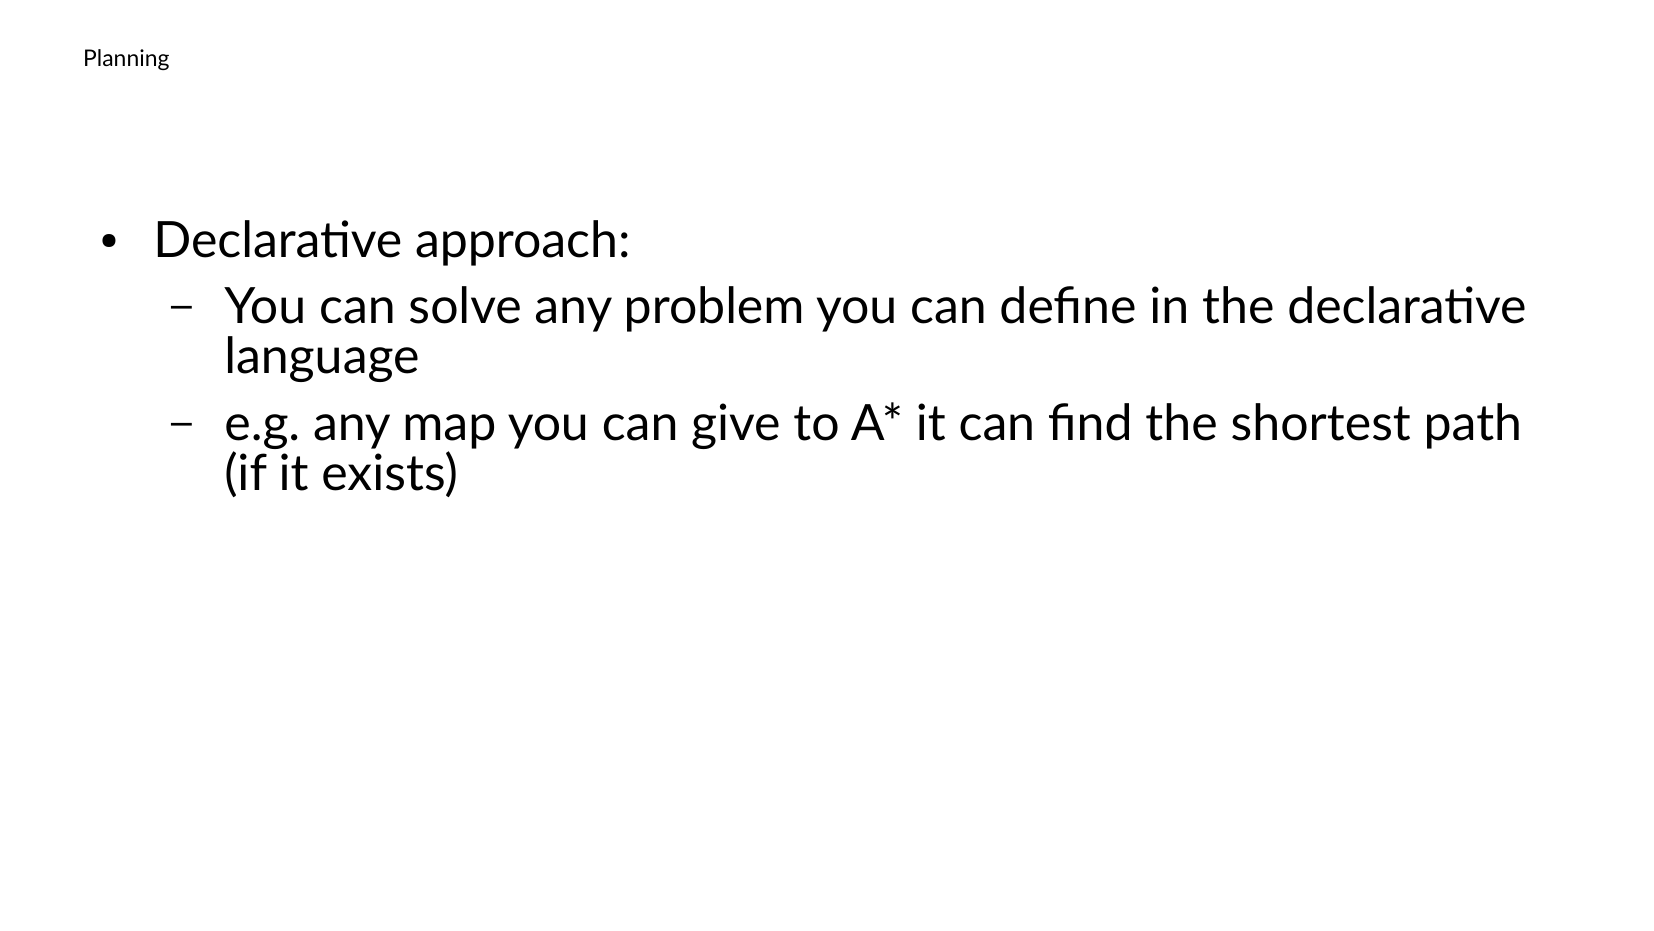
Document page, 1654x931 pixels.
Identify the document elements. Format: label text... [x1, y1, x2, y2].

title Planning [83, 0, 1571, 119]
list Declarative approach: You can solve any problem you can define in the declarative language e.g. any map you can give to A* it can find the shortest path (if it exists) [82, 217, 1571, 839]
